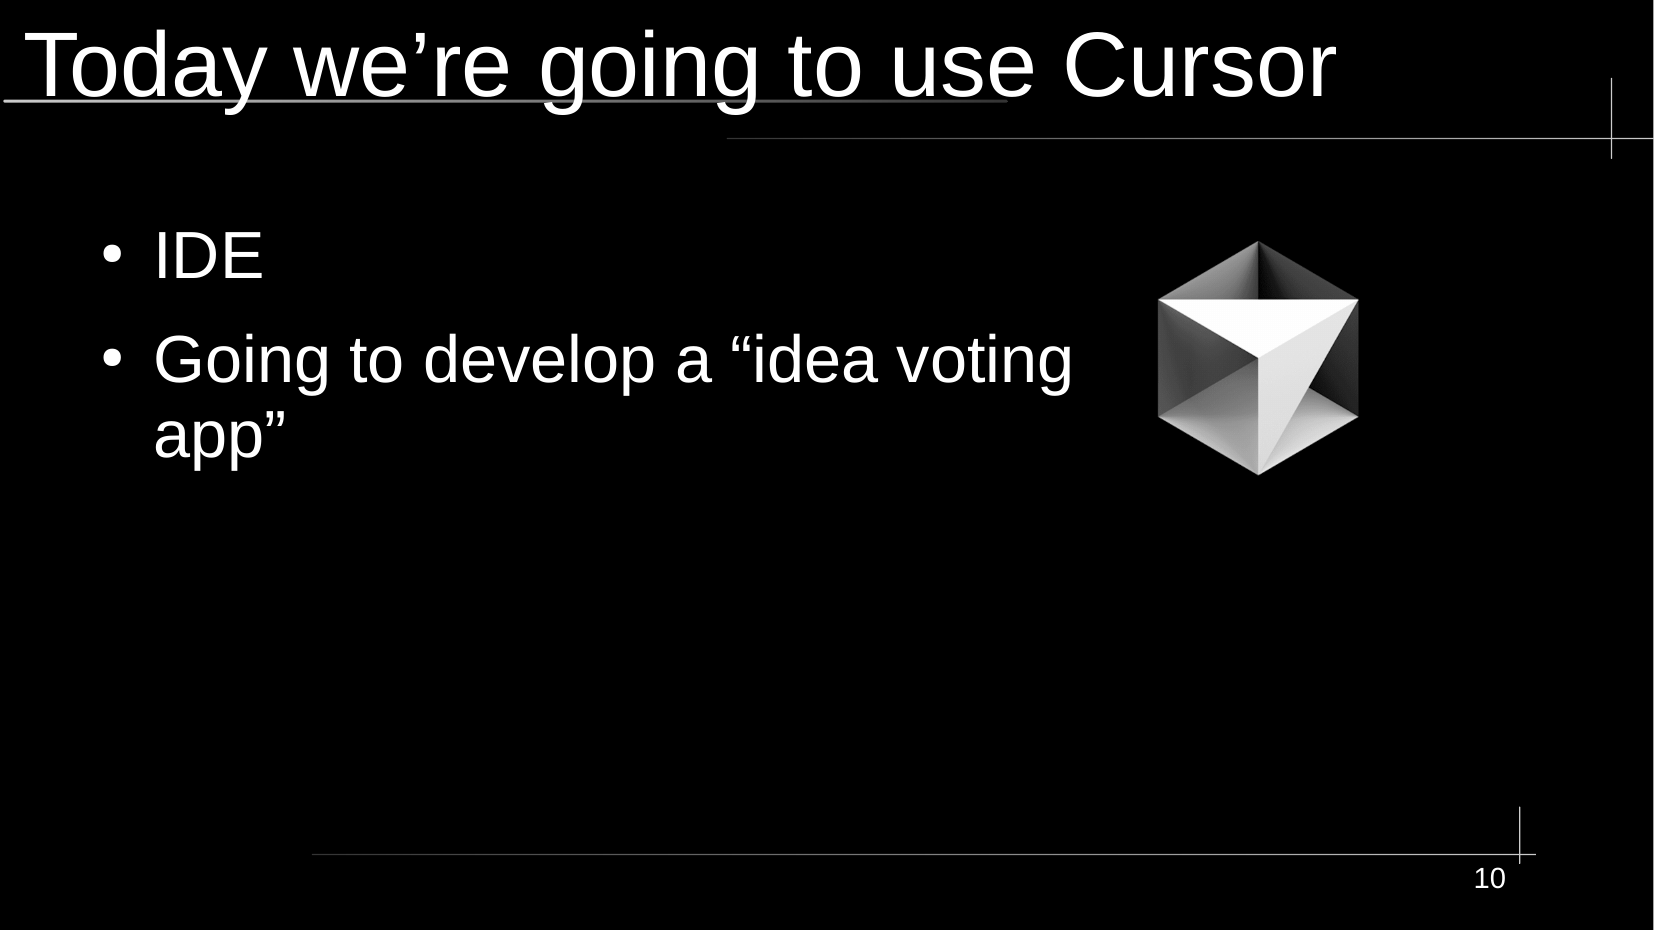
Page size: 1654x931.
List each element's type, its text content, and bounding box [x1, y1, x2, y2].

list IDE Going to develop a “idea voting app” [82, 217, 1126, 863]
picture [1053, 153, 1463, 563]
title Today we’re going to use Cursor [23, 11, 1589, 119]
